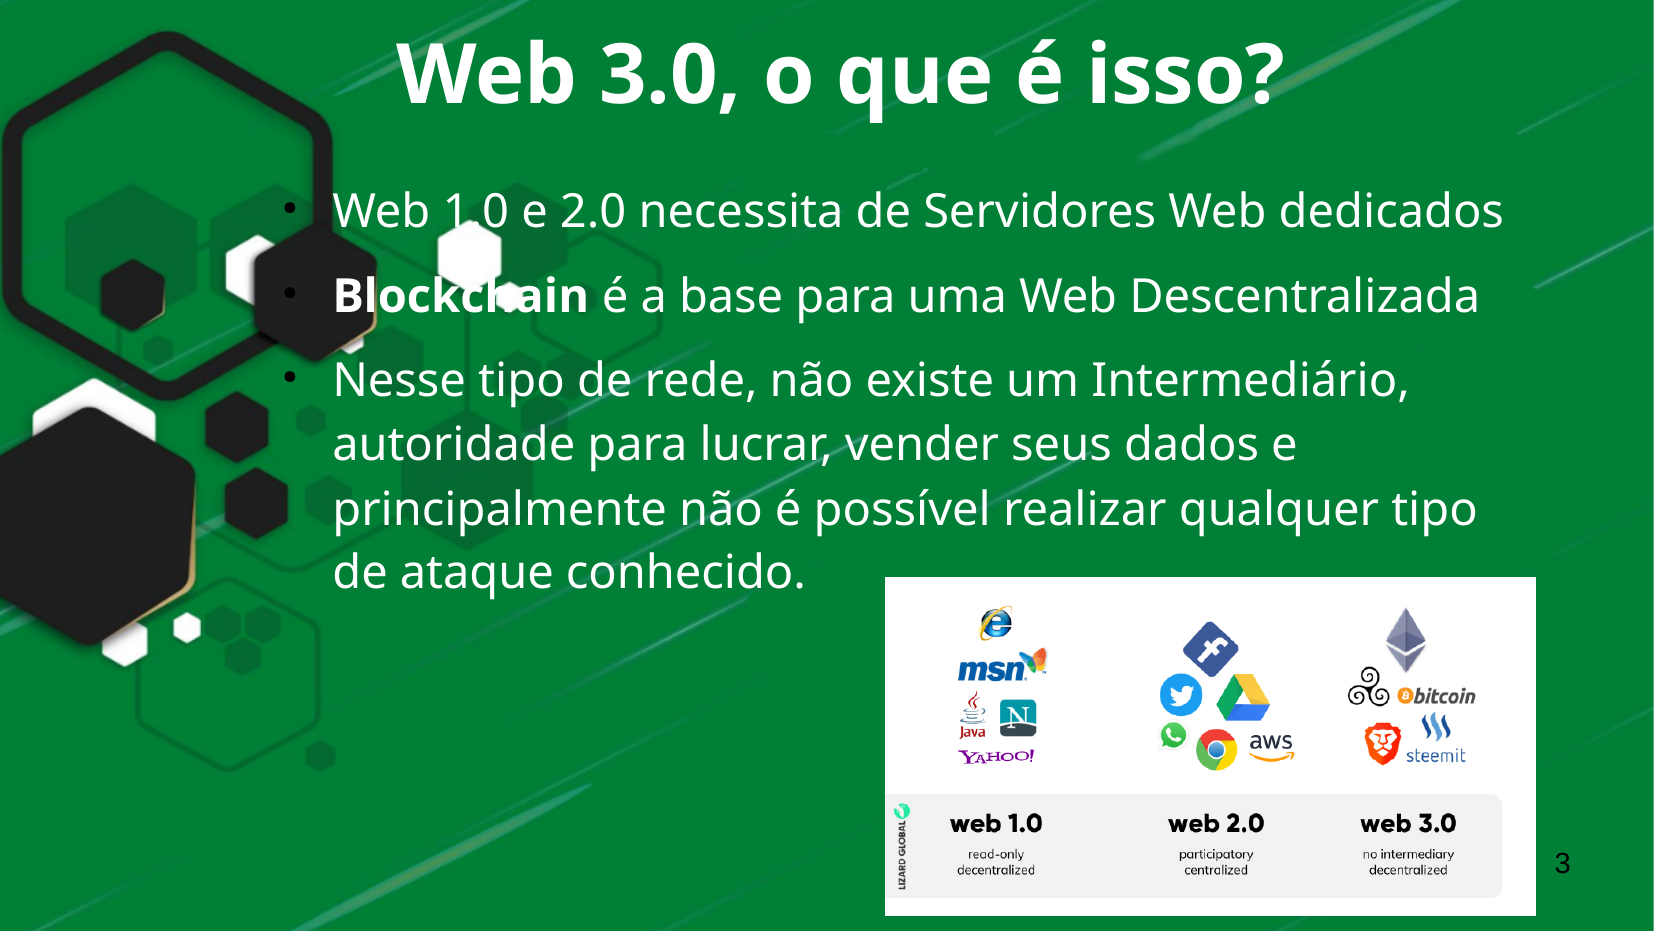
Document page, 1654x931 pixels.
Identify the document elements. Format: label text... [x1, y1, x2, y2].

list Web 1.0 e 2.0 necessita de Servidores Web dedicados Blockchain é a base para uma Web Descentralizada Nesse tipo de rede, não existe um Intermediário, autoridade para lucrar, vender seus dados e principalmente não é possível realizar qualquer tipo de ataque conhecido. [265, 177, 1506, 621]
title Web 3.0, o que é isso? [177, 0, 1506, 148]
picture [0, 0, 1654, 931]
